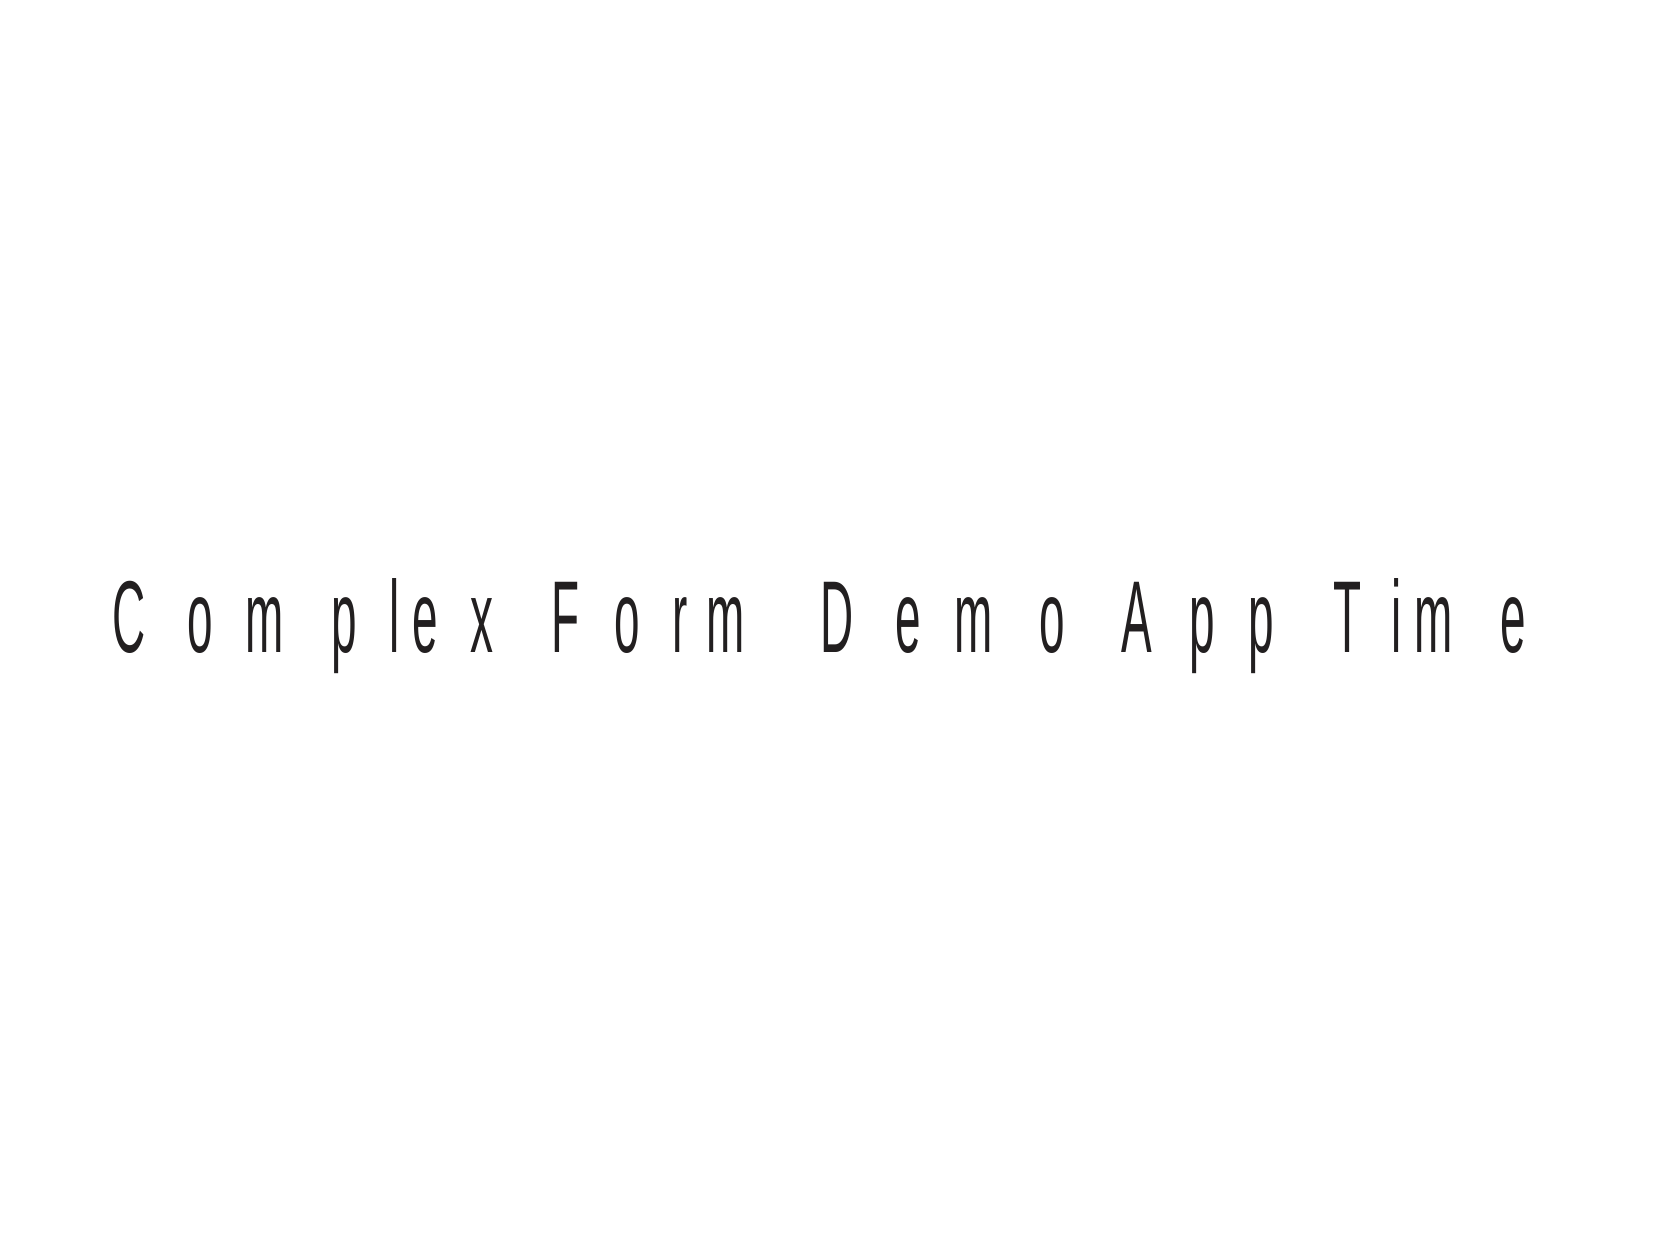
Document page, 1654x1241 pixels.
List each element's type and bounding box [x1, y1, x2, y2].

picture [110, 575, 1538, 675]
